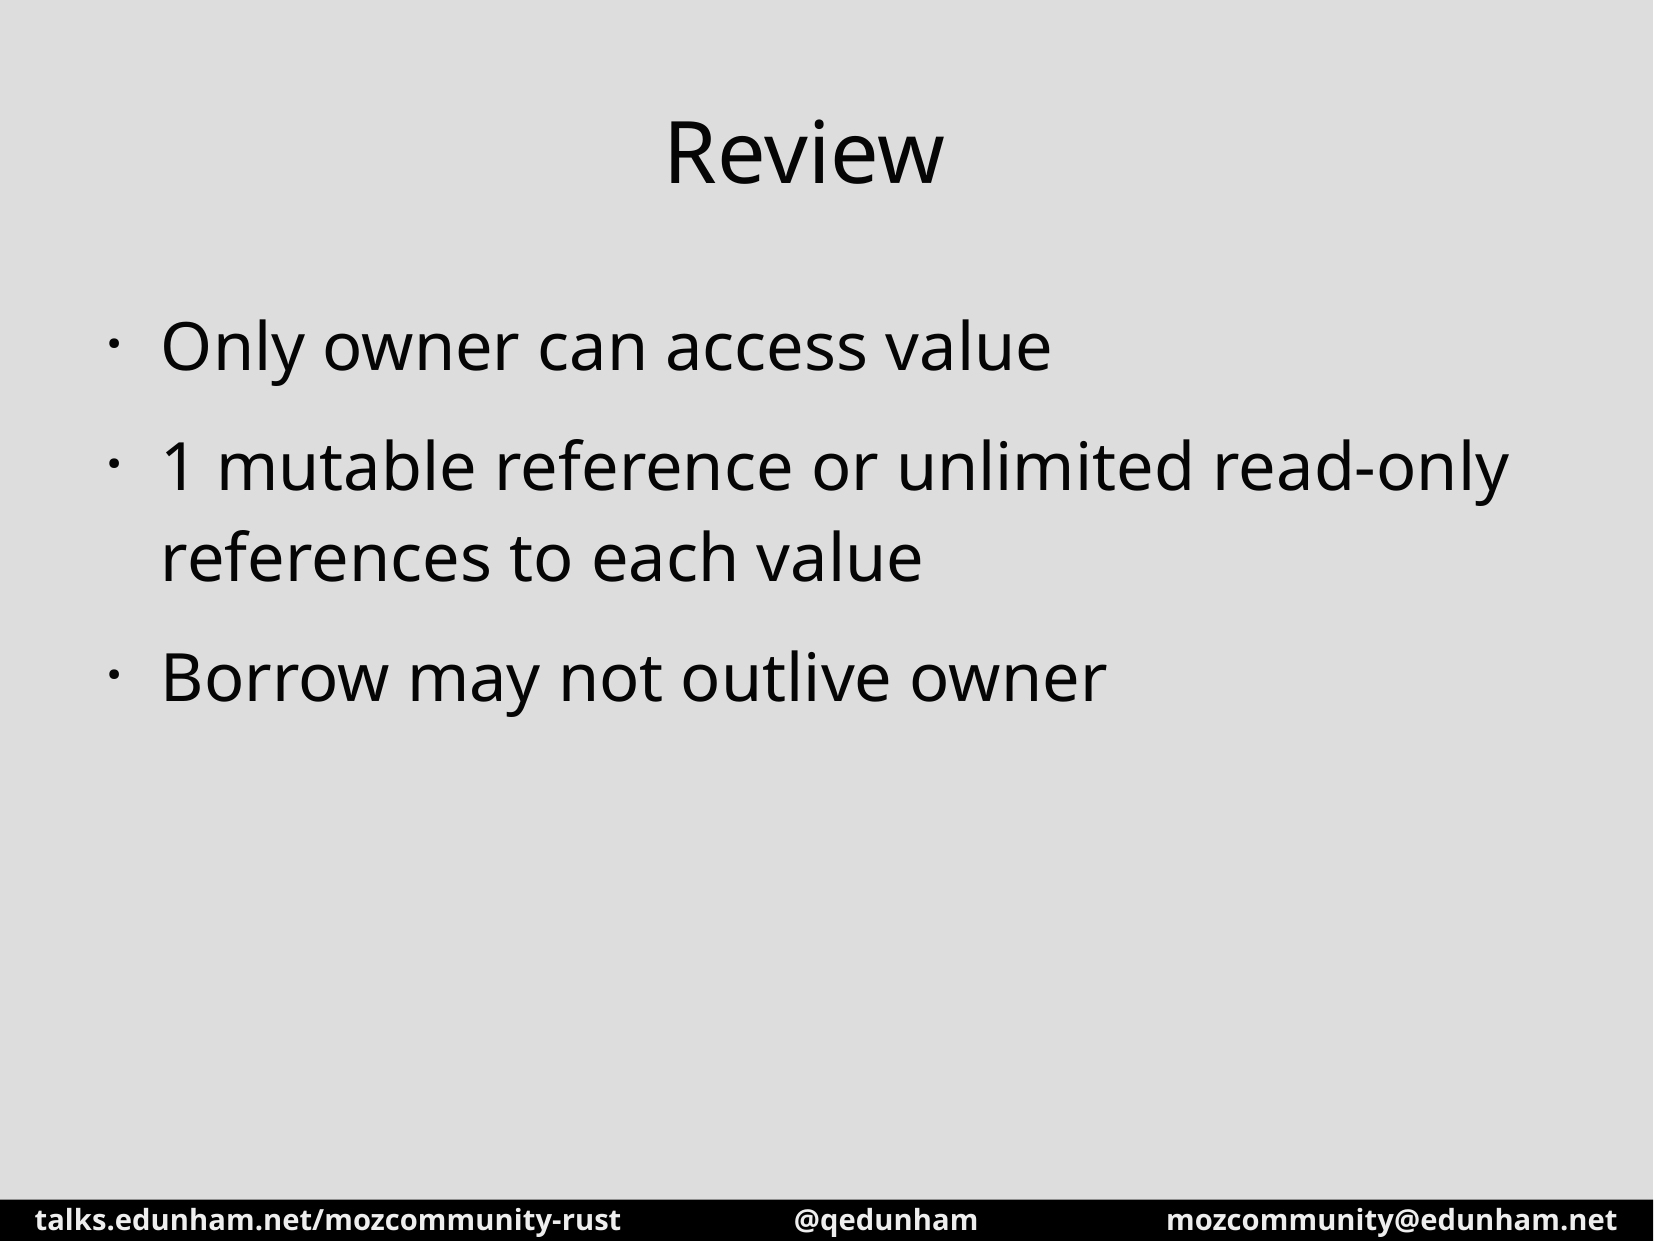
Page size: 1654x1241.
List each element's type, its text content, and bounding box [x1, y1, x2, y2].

title Review [15, 47, 1594, 253]
list Only owner can access value 1 mutable reference or unlimited read-only references to each value Borrow may not outlive owner [90, 299, 1594, 1019]
